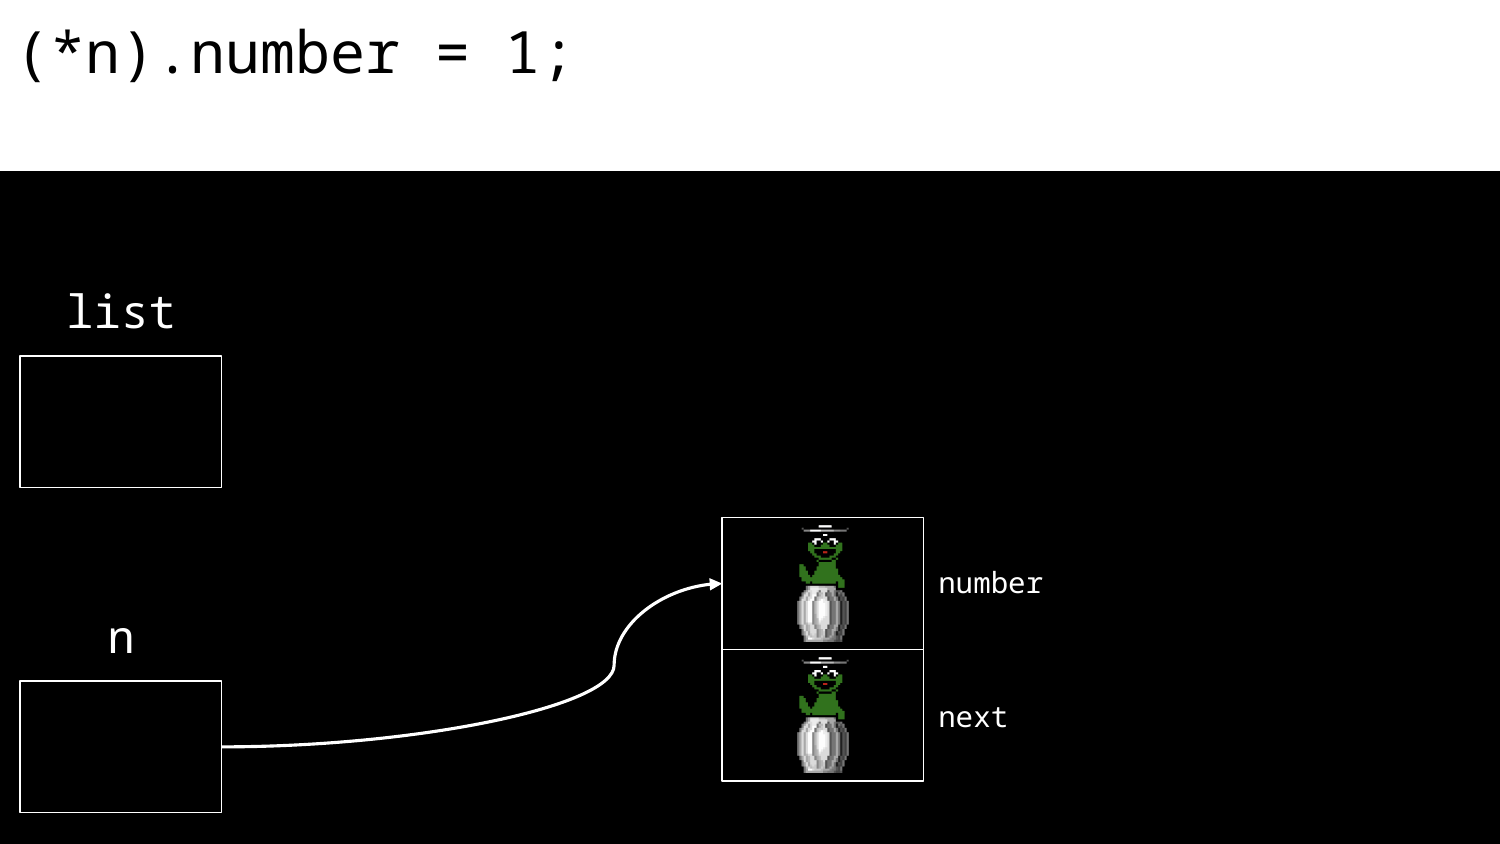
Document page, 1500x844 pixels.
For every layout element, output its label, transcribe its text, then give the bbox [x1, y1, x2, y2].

text_box next [923, 683, 1098, 749]
text_box n [50, 592, 192, 659]
picture [795, 523, 851, 644]
picture [795, 655, 851, 775]
text_box list [50, 267, 192, 334]
title (*n).number = 1; [0, 0, 1500, 171]
text_box number [923, 549, 1098, 615]
